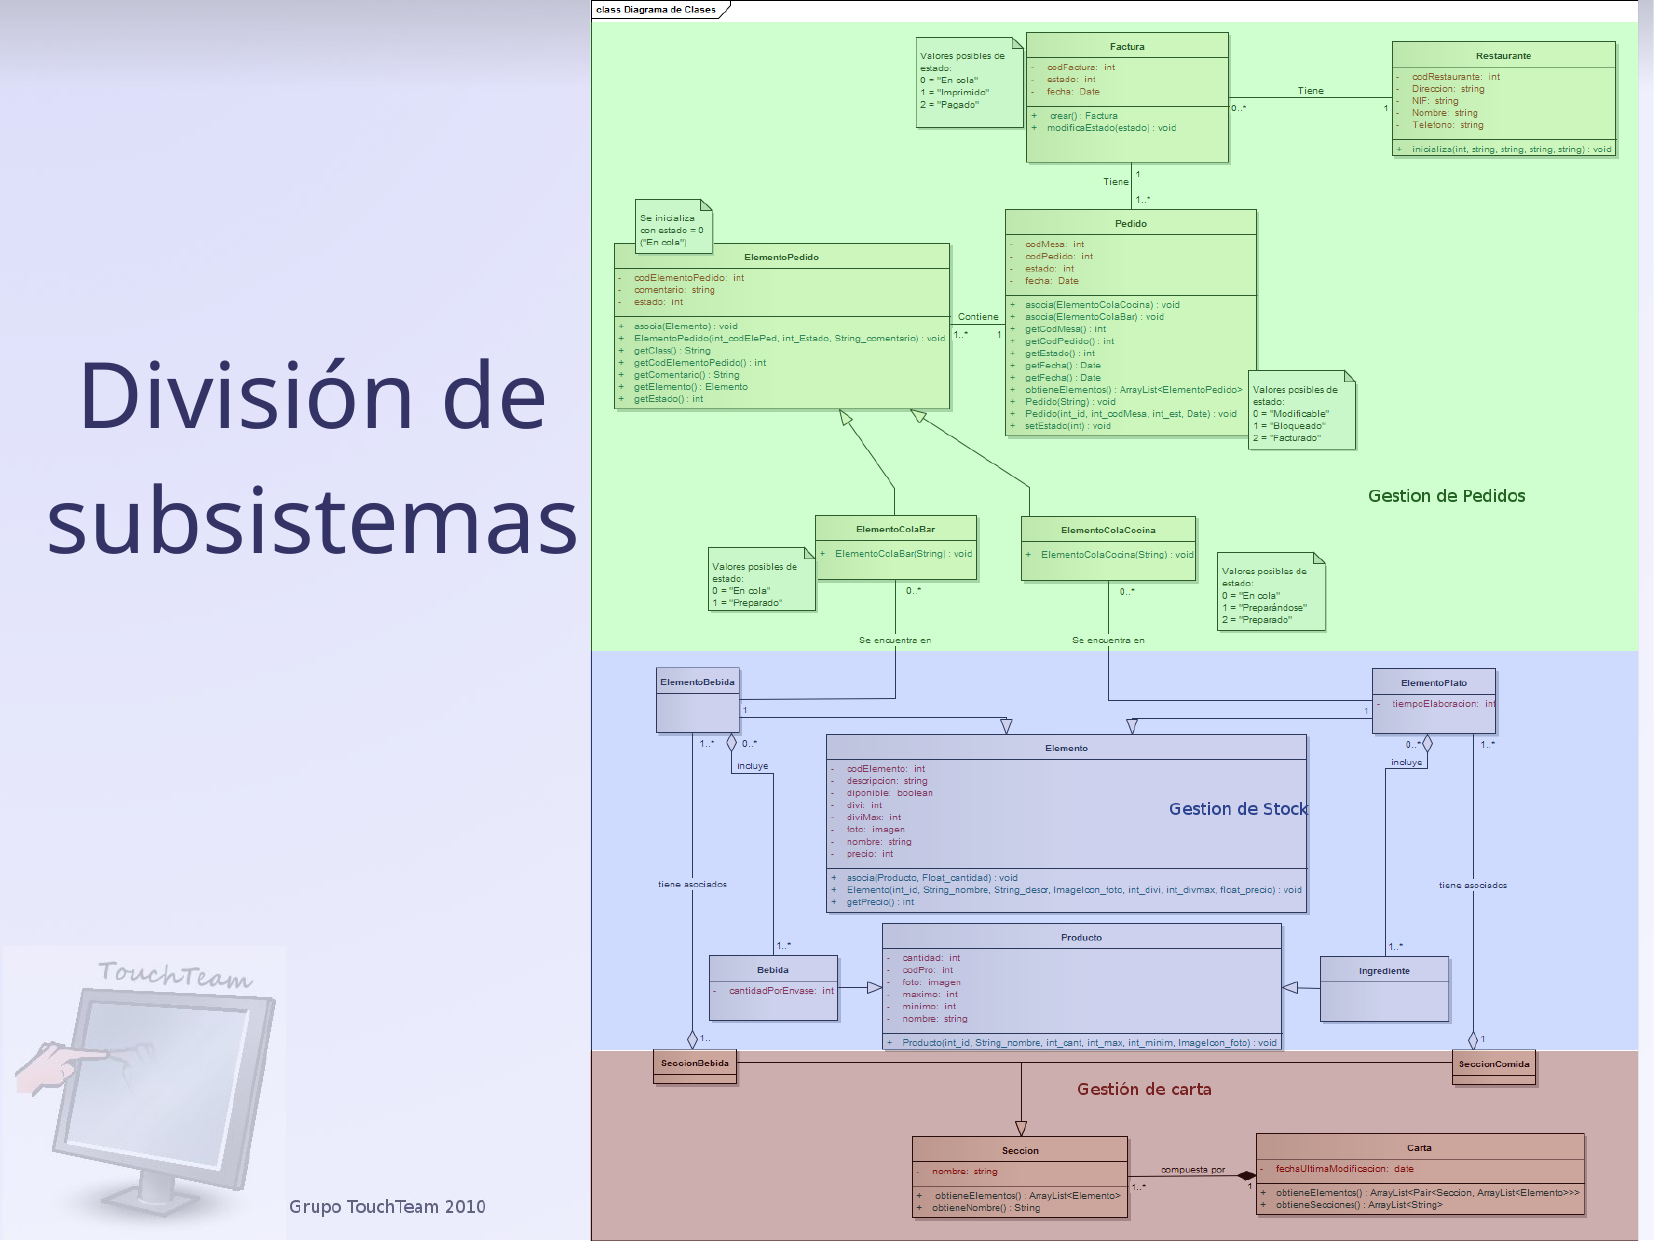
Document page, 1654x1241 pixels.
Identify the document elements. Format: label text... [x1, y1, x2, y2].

title División de subsistemas [29, 295, 597, 616]
picture [0, 0, 1654, 1241]
